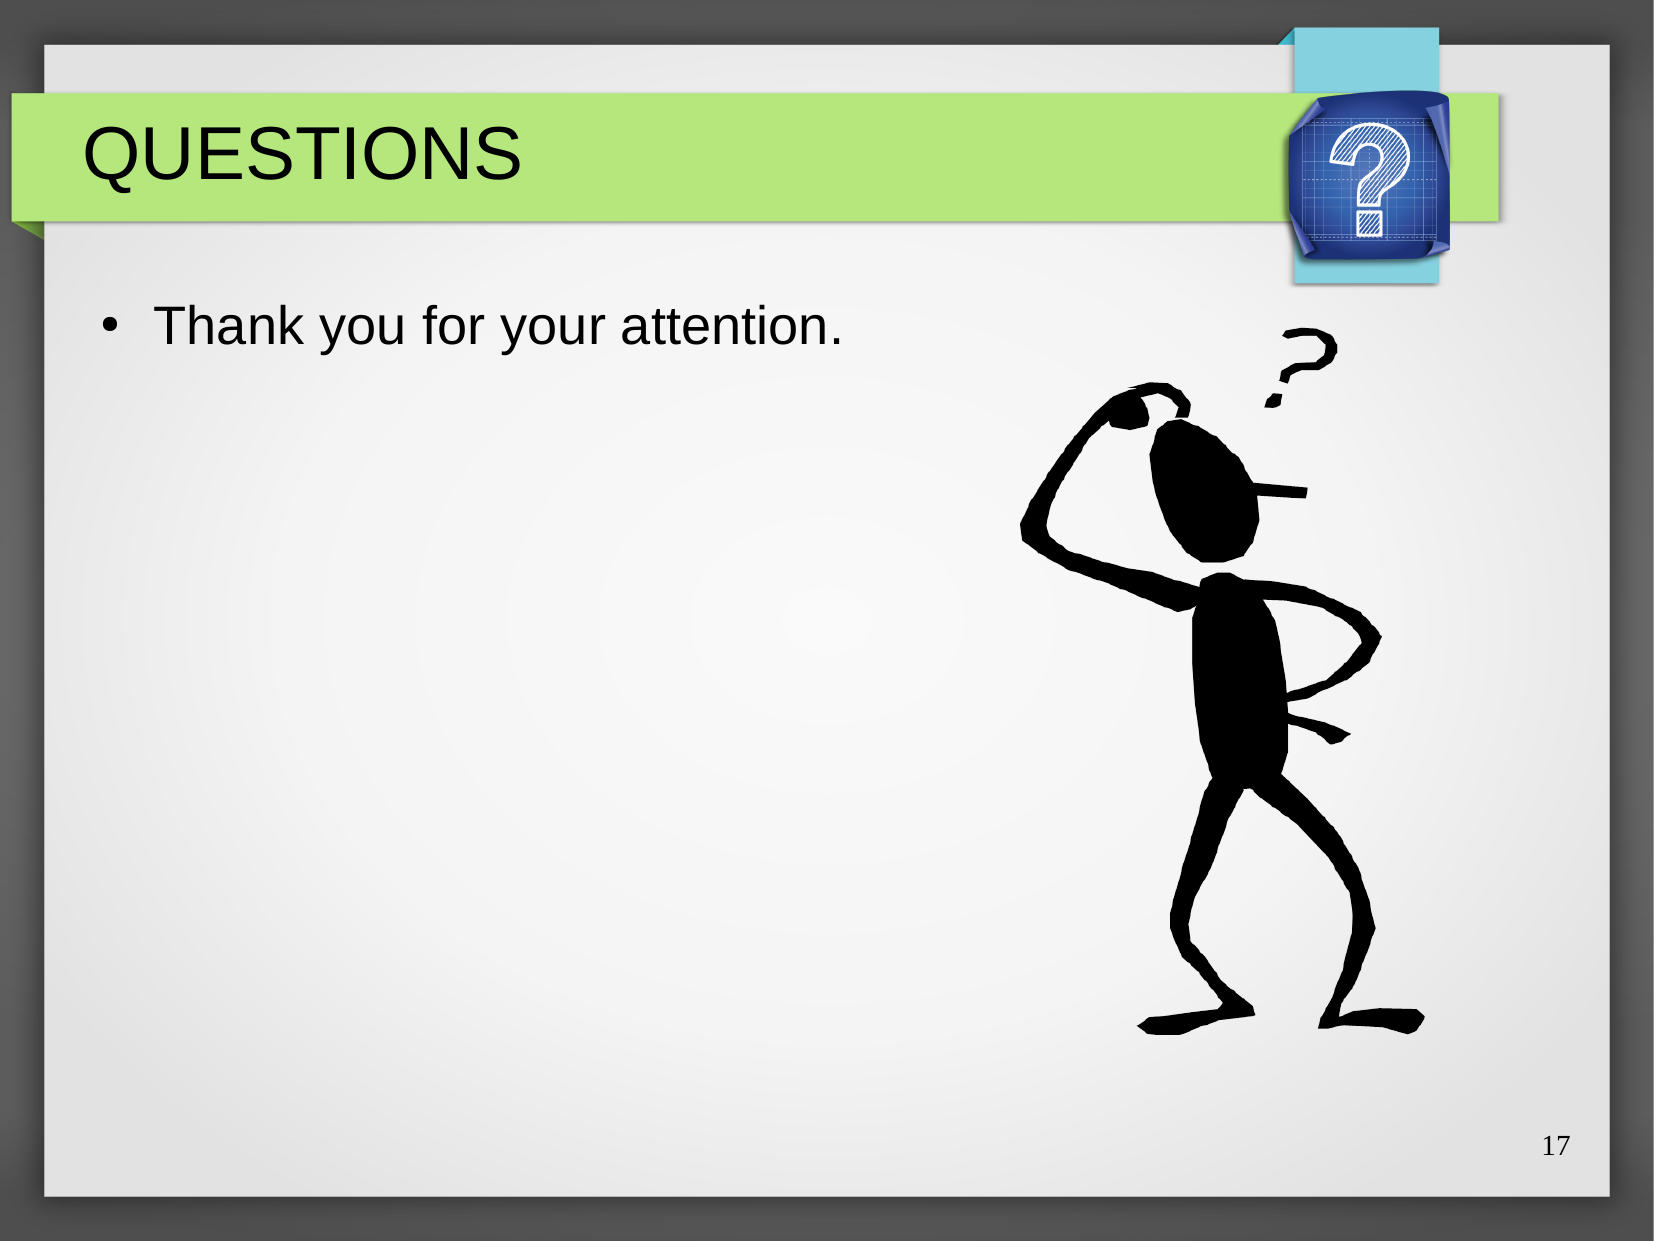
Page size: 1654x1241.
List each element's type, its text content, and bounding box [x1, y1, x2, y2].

picture [0, 0, 1654, 1241]
list Thank you for your attention. [82, 295, 1571, 1015]
title QUESTIONS [82, 94, 1264, 213]
